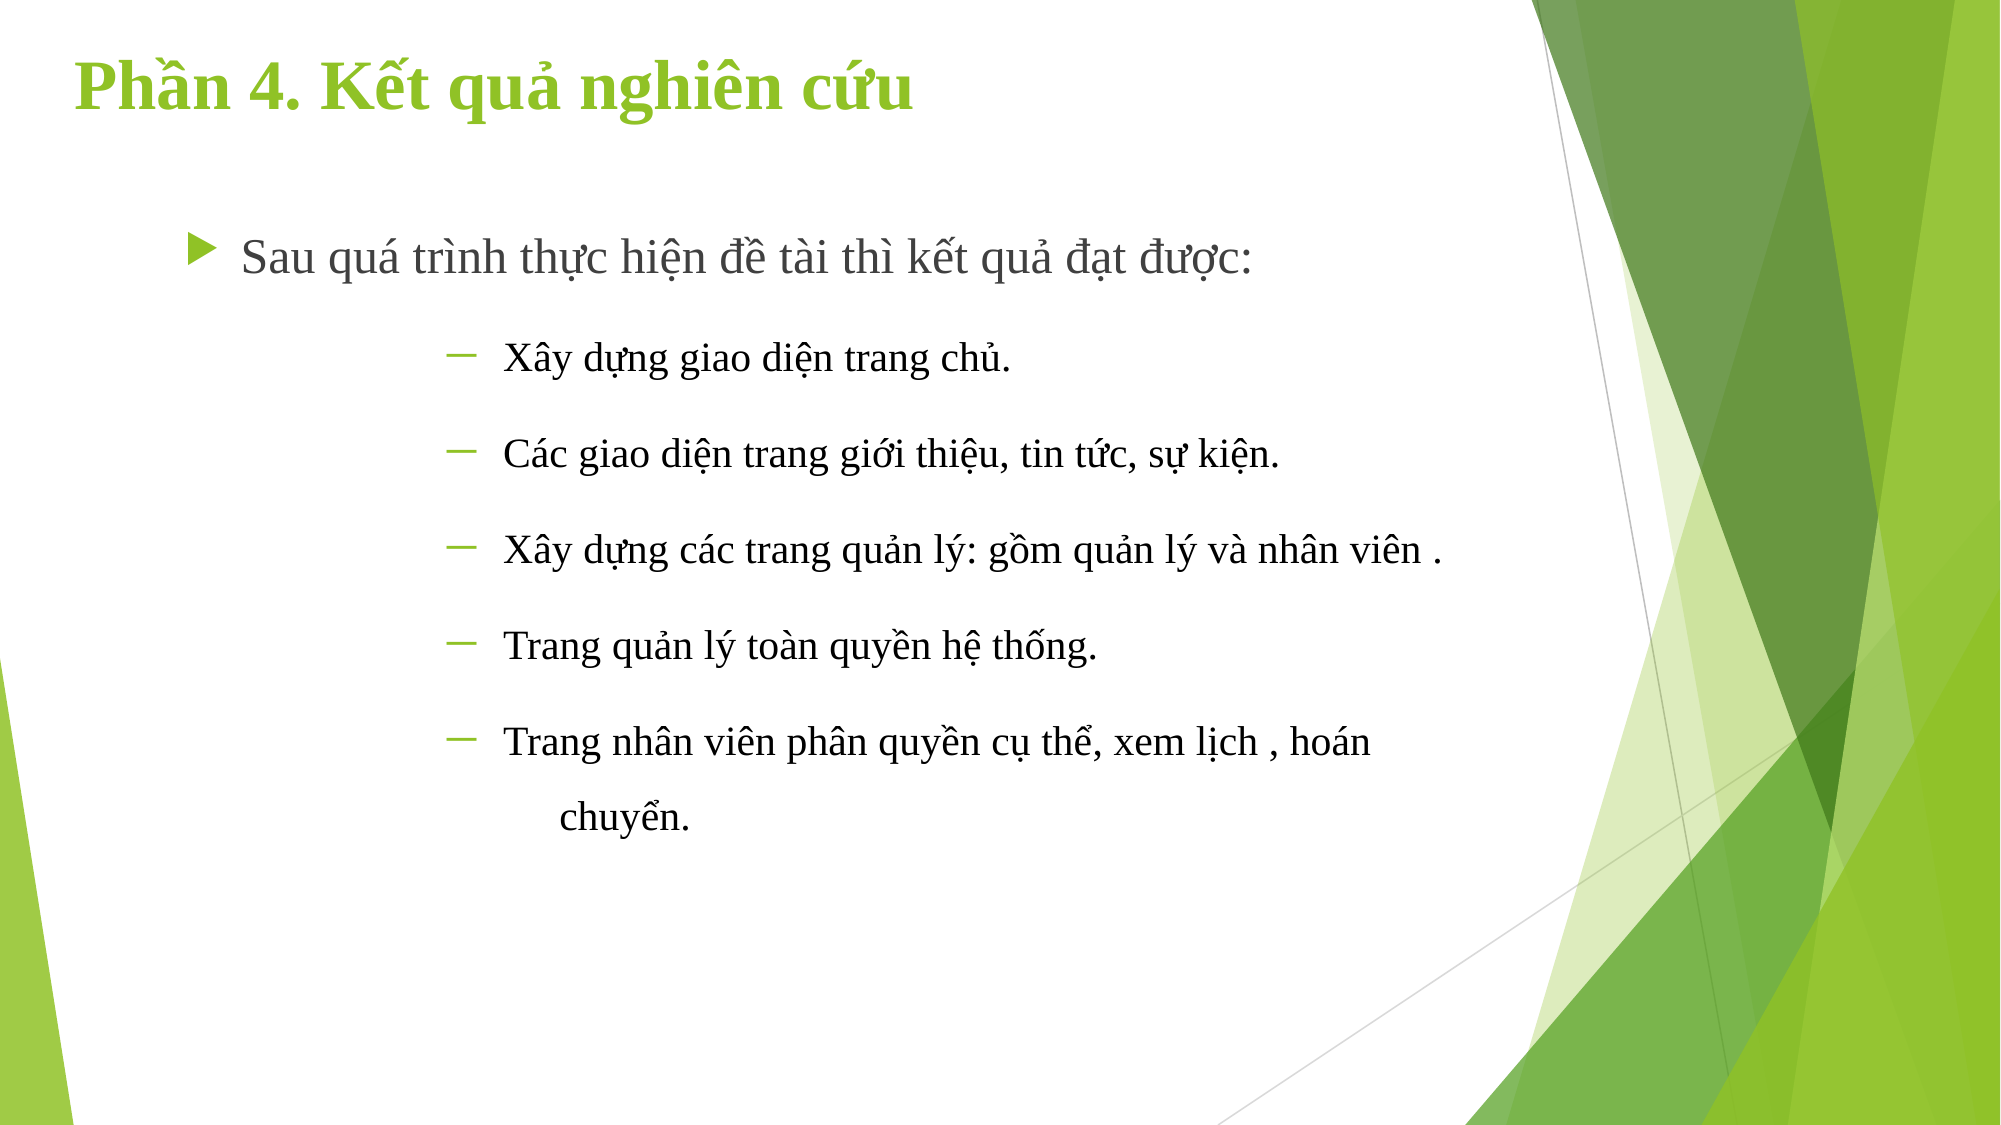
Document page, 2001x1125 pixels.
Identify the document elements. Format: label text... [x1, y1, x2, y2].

title Phần 4. Kết quả nghiên cứu [0, 0, 1103, 184]
list Sau quá trình thực hiện đề tài thì kết quả đạt được: Xây dựng giao diện trang chủ. Các giao diện trang giới thiệu, tin tức, sự kiện. Xây dựng các trang quản lý: gồm quản lý và nhân viên . Trang quản lý toàn quyền hệ thống. Trang nhân viên phân quyền cụ thể, xem lịch , hoán chuyển. [169, 146, 1516, 955]
